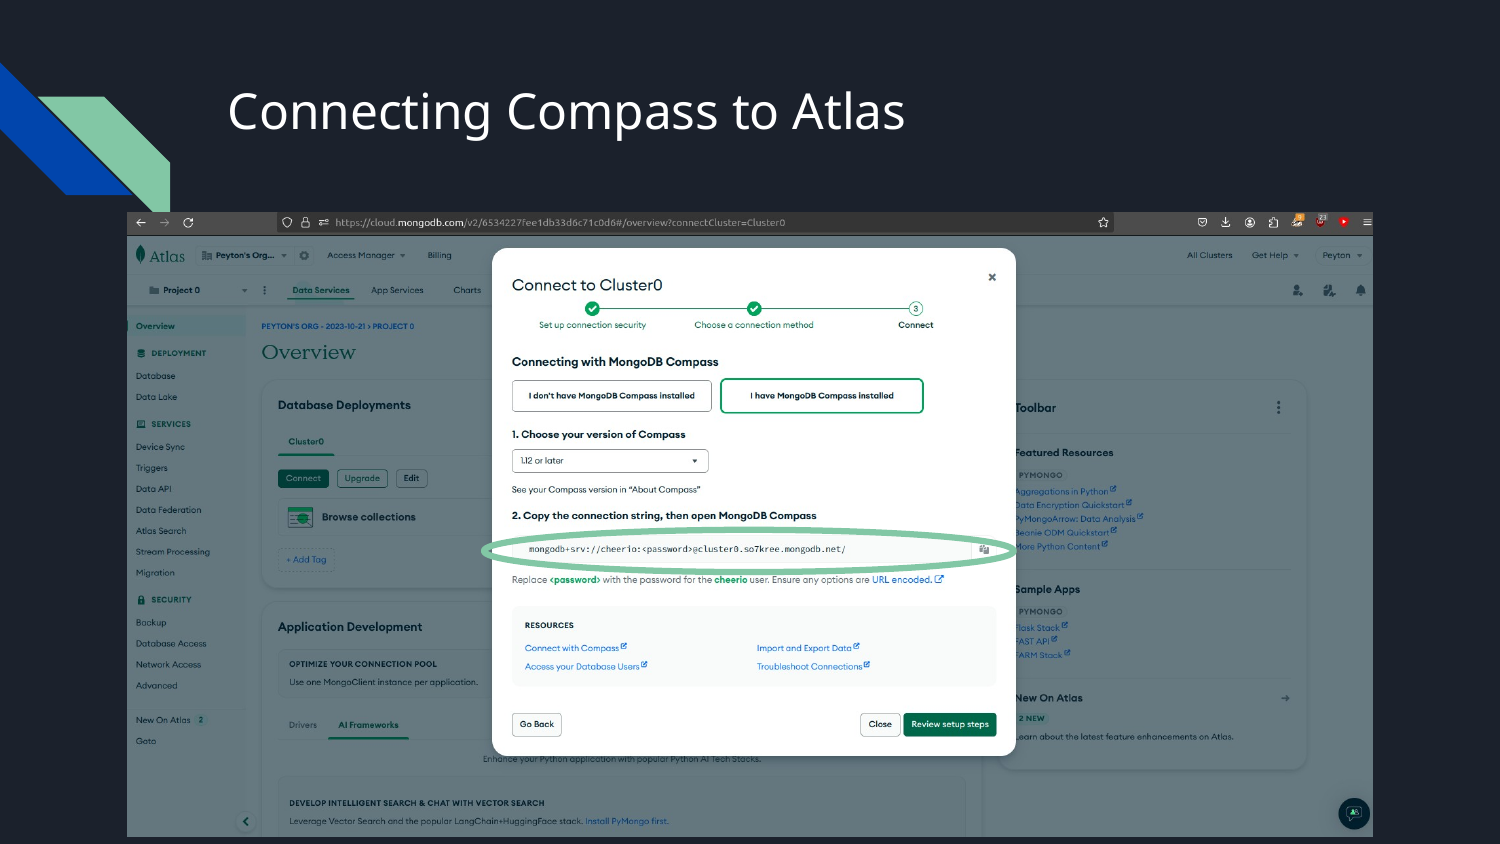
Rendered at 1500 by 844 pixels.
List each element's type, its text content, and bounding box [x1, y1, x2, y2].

picture [127, 212, 1373, 837]
title Connecting Compass to Atlas [212, 64, 1368, 215]
